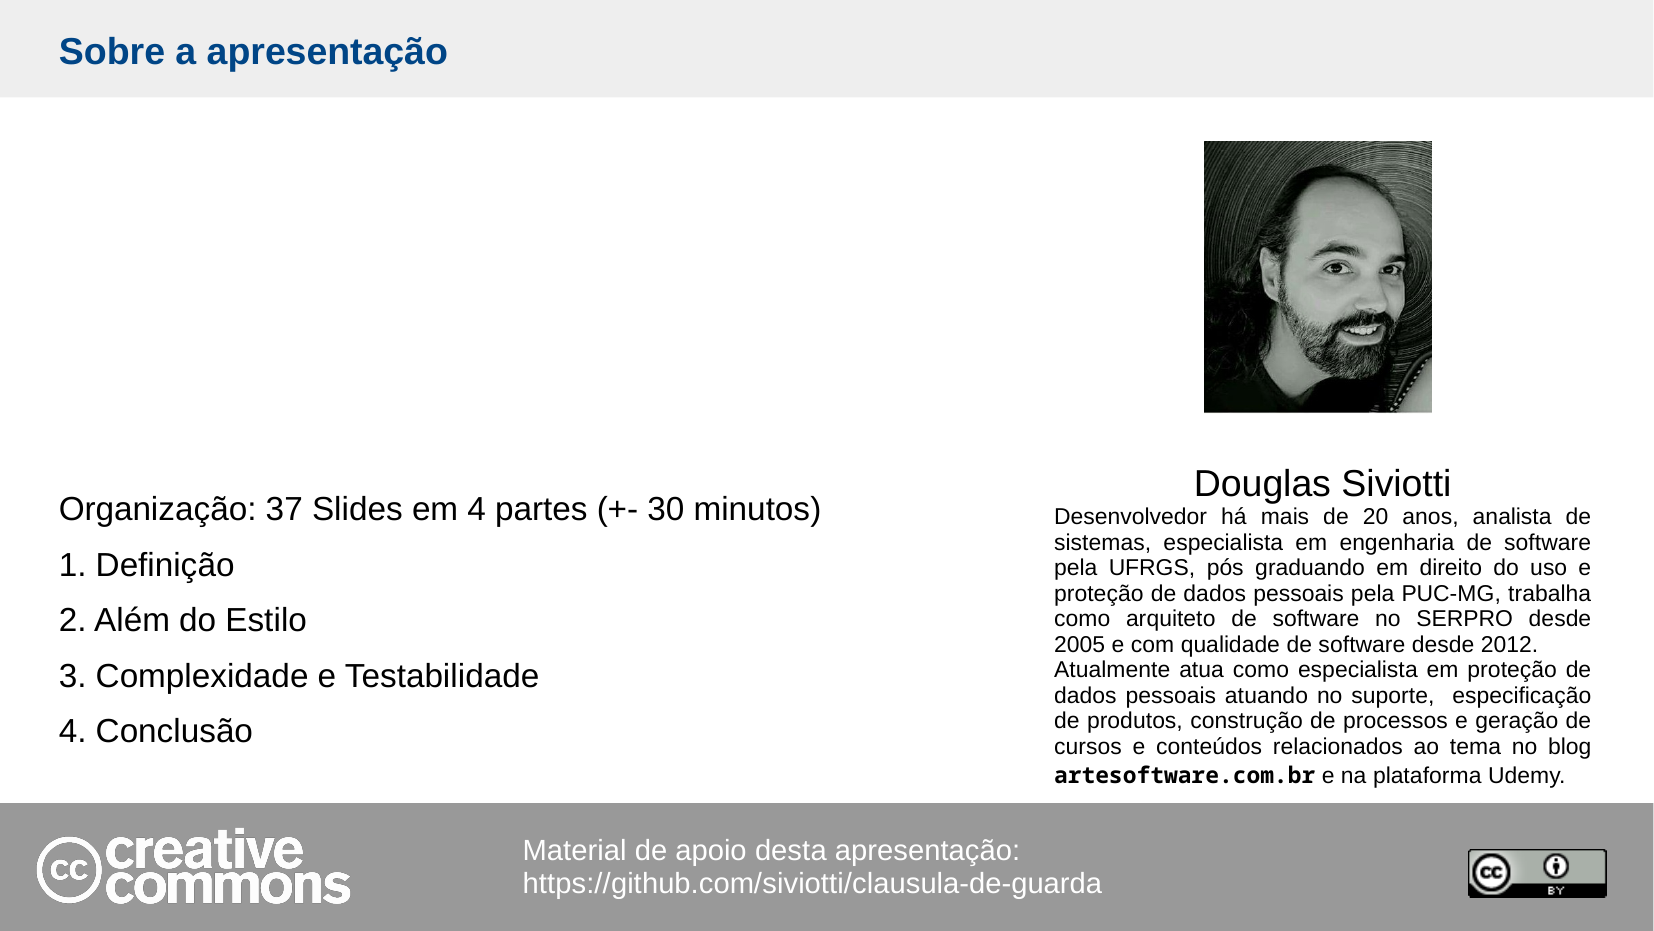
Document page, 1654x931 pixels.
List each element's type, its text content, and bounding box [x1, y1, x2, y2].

picture [1204, 141, 1432, 414]
text_box [0, 803, 1654, 931]
picture [35, 826, 352, 905]
picture [1468, 849, 1607, 898]
text_box Organização: 37 Slides em 4 partes (+- 30 minutos) 1. Definição 2. Além do Estilo 3. Complexidade e Testabilidade 4. Conclusão [59, 472, 1028, 765]
text_box Douglas Siviotti Desenvolvedor há mais de 20 anos, analista de sistemas, especialista em engenharia de software pela UFRGS, pós graduando em direito do uso e proteção de dados pessoais pela PUC-MG, trabalha como arquiteto de software no SERPRO desde 2005 e com qualidade de software desde 2012. Atualmente atua como especialista em proteção de dados pessoais atuando no suporte, especificação de produtos, construção de processos e geração de cursos e conteúdos relacionados ao tema no blog artesoftware.com.br e na plataforma Udemy. [1039, 454, 1607, 818]
text_box Material de apoio desta apresentação: https://github.com/siviotti/clausula-de-guarda [507, 826, 1241, 931]
title Sobre a apresentação [59, 25, 1300, 78]
text_box [0, 0, 1654, 98]
